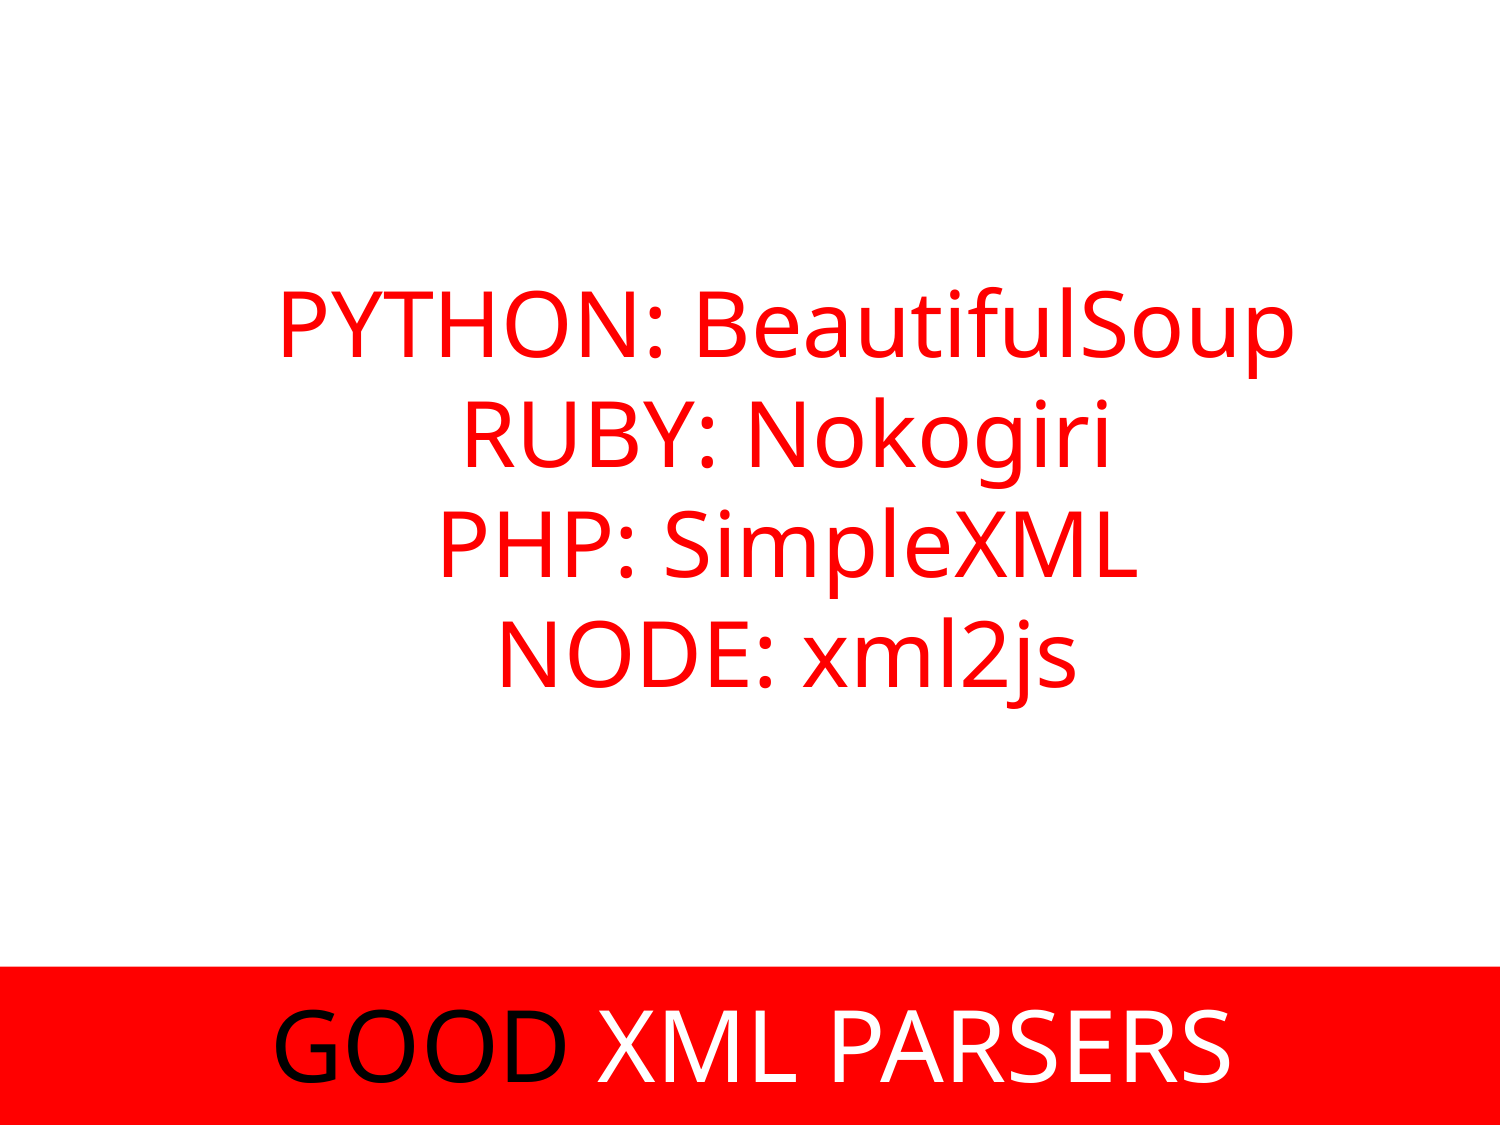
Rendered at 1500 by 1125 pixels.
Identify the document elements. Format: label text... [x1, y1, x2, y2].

title PYTHON: BeautifulSoup RUBY: Nokogiri PHP: SimpleXML NODE: xml2js [75, 118, 1500, 989]
list GOOD XML PARSERS [28, 974, 1478, 1111]
